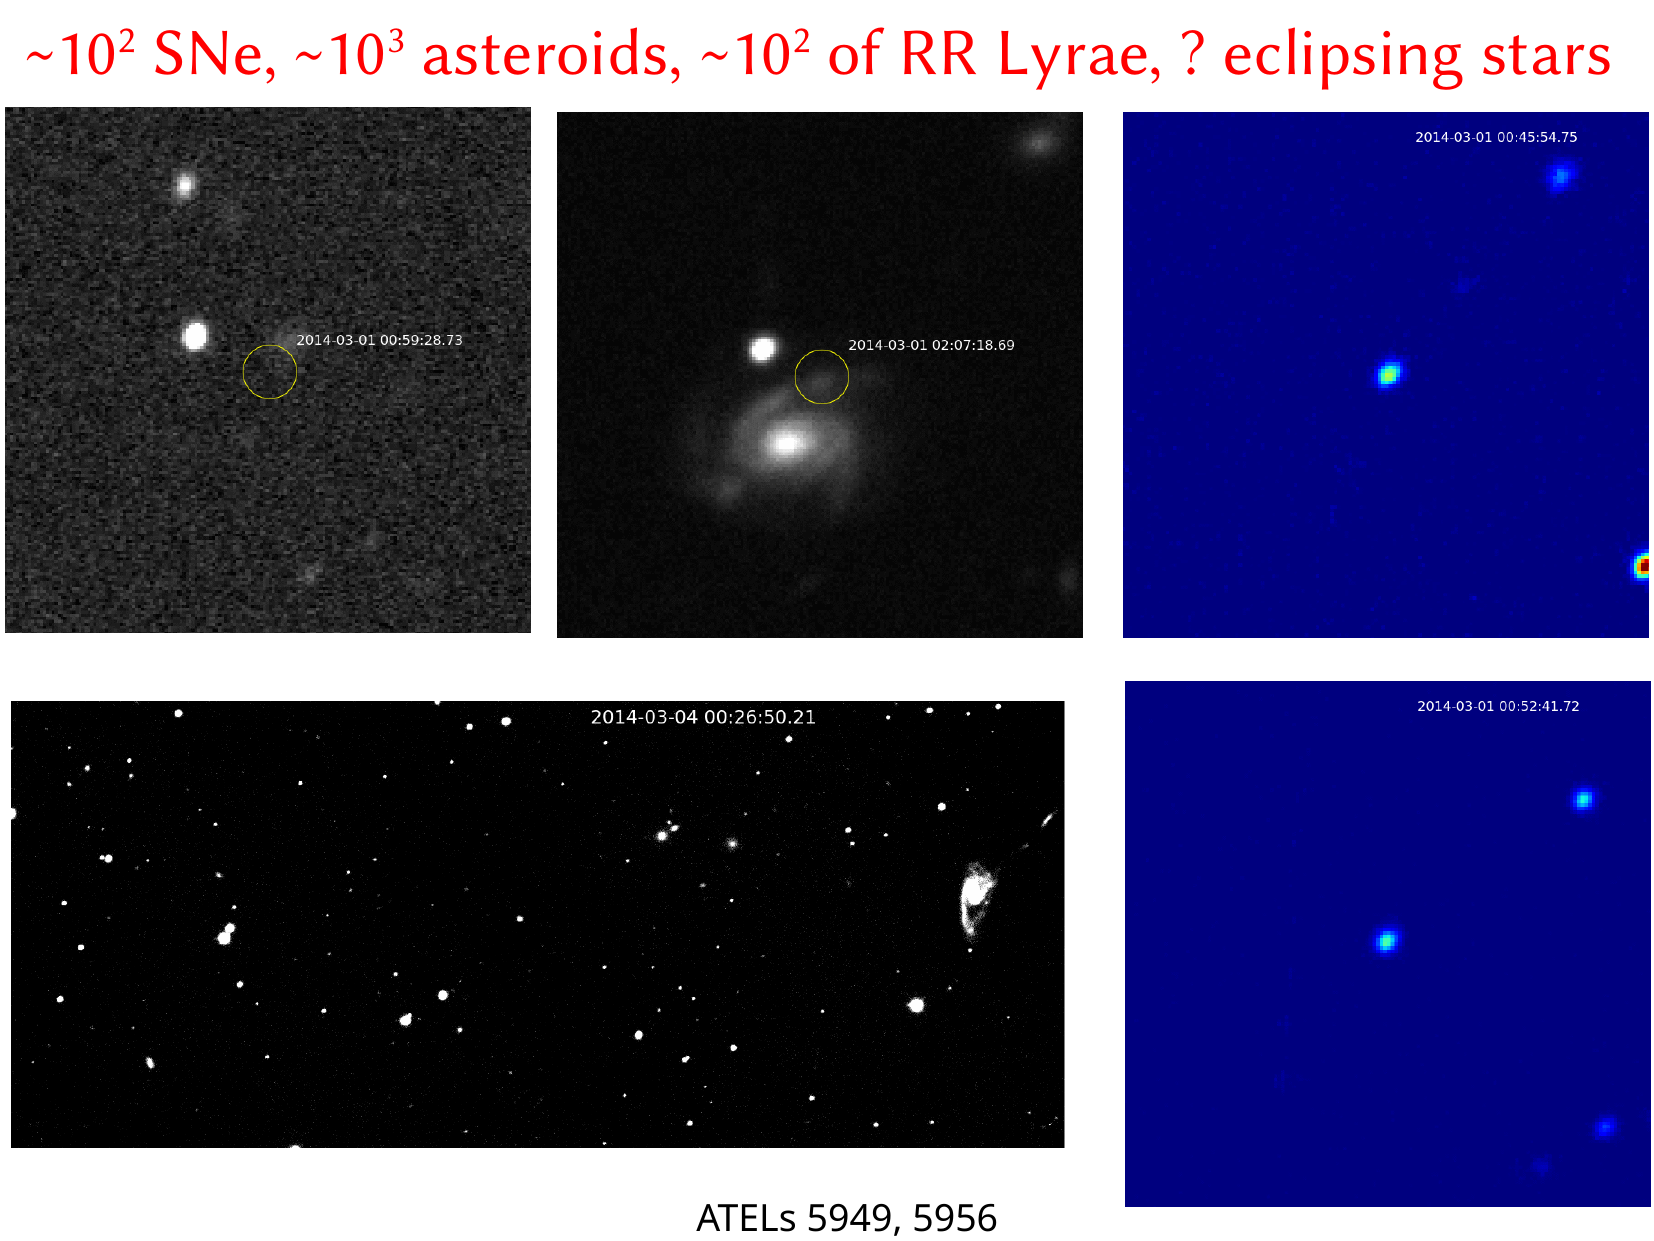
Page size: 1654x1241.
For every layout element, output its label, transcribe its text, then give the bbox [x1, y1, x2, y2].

text_box ~102 SNe, ~103 asteroids, ~102 of RR Lyrae, ? eclipsing stars [0, 7, 1654, 136]
picture [1123, 136, 1649, 638]
picture [5, 136, 531, 633]
text_box ATELs 5949, 5956 [153, 1184, 1542, 1241]
picture [557, 136, 1083, 638]
picture [0, 684, 1081, 1165]
picture [1125, 681, 1651, 1208]
